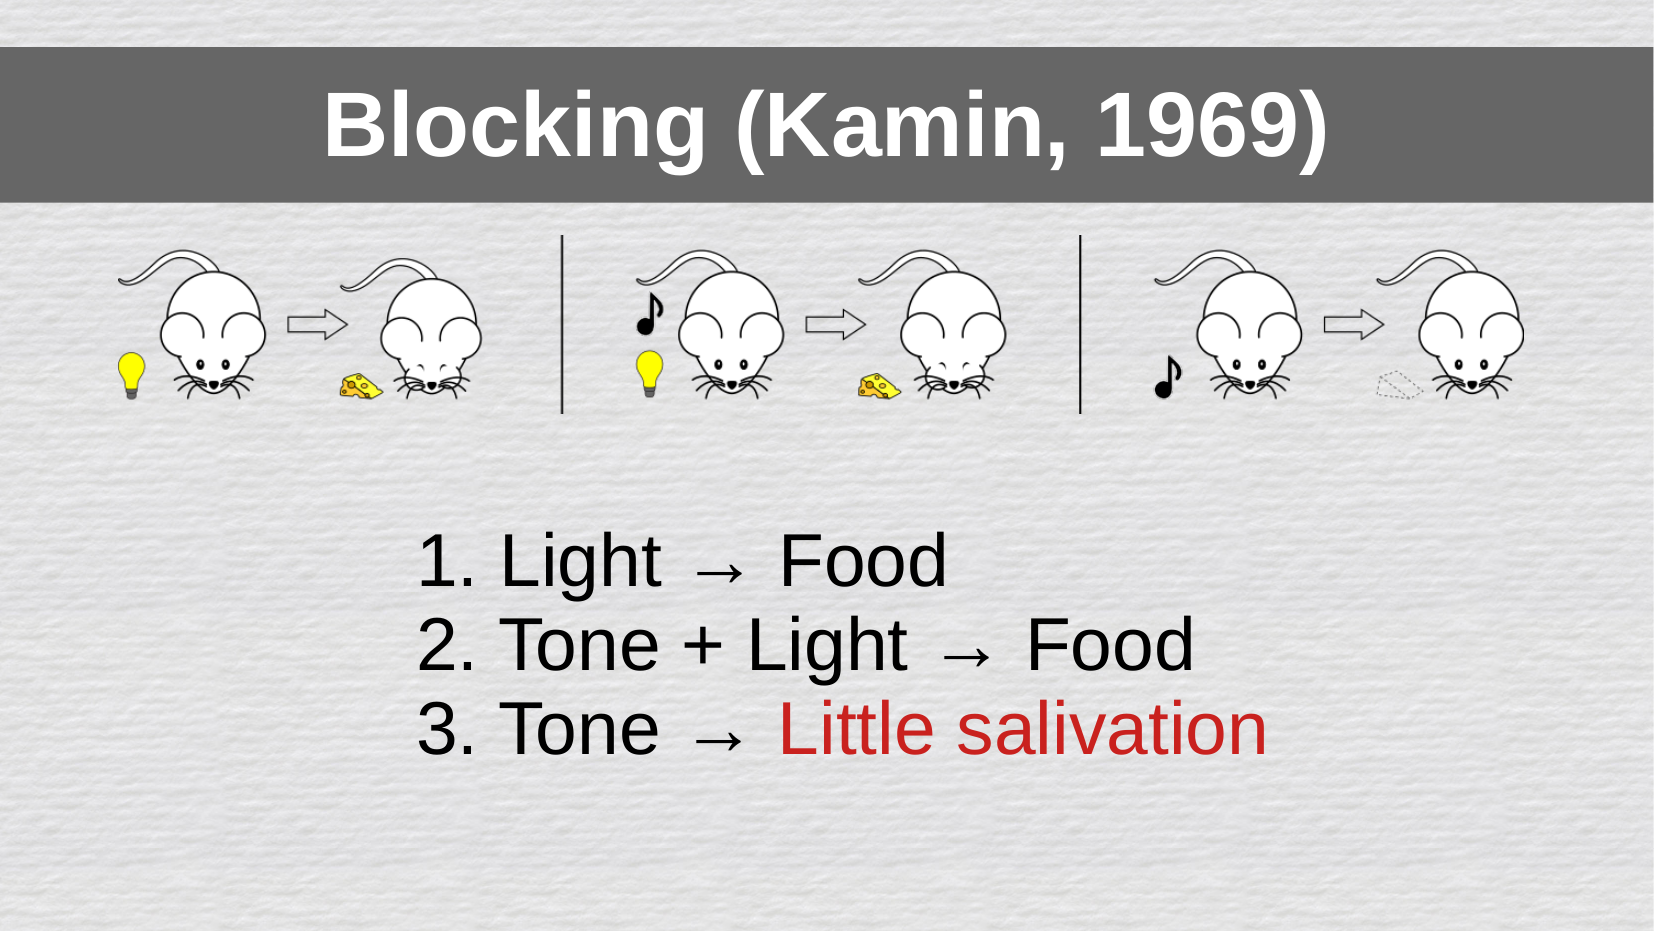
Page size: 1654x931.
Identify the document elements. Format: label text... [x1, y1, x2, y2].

picture [0, 203, 1654, 931]
title Blocking (Kamin, 1969) [0, 47, 1654, 203]
picture [0, 0, 1654, 47]
text_box 1. Light → Food 2. Tone + Light → Food 3. Tone → Little salivation [401, 511, 1300, 863]
